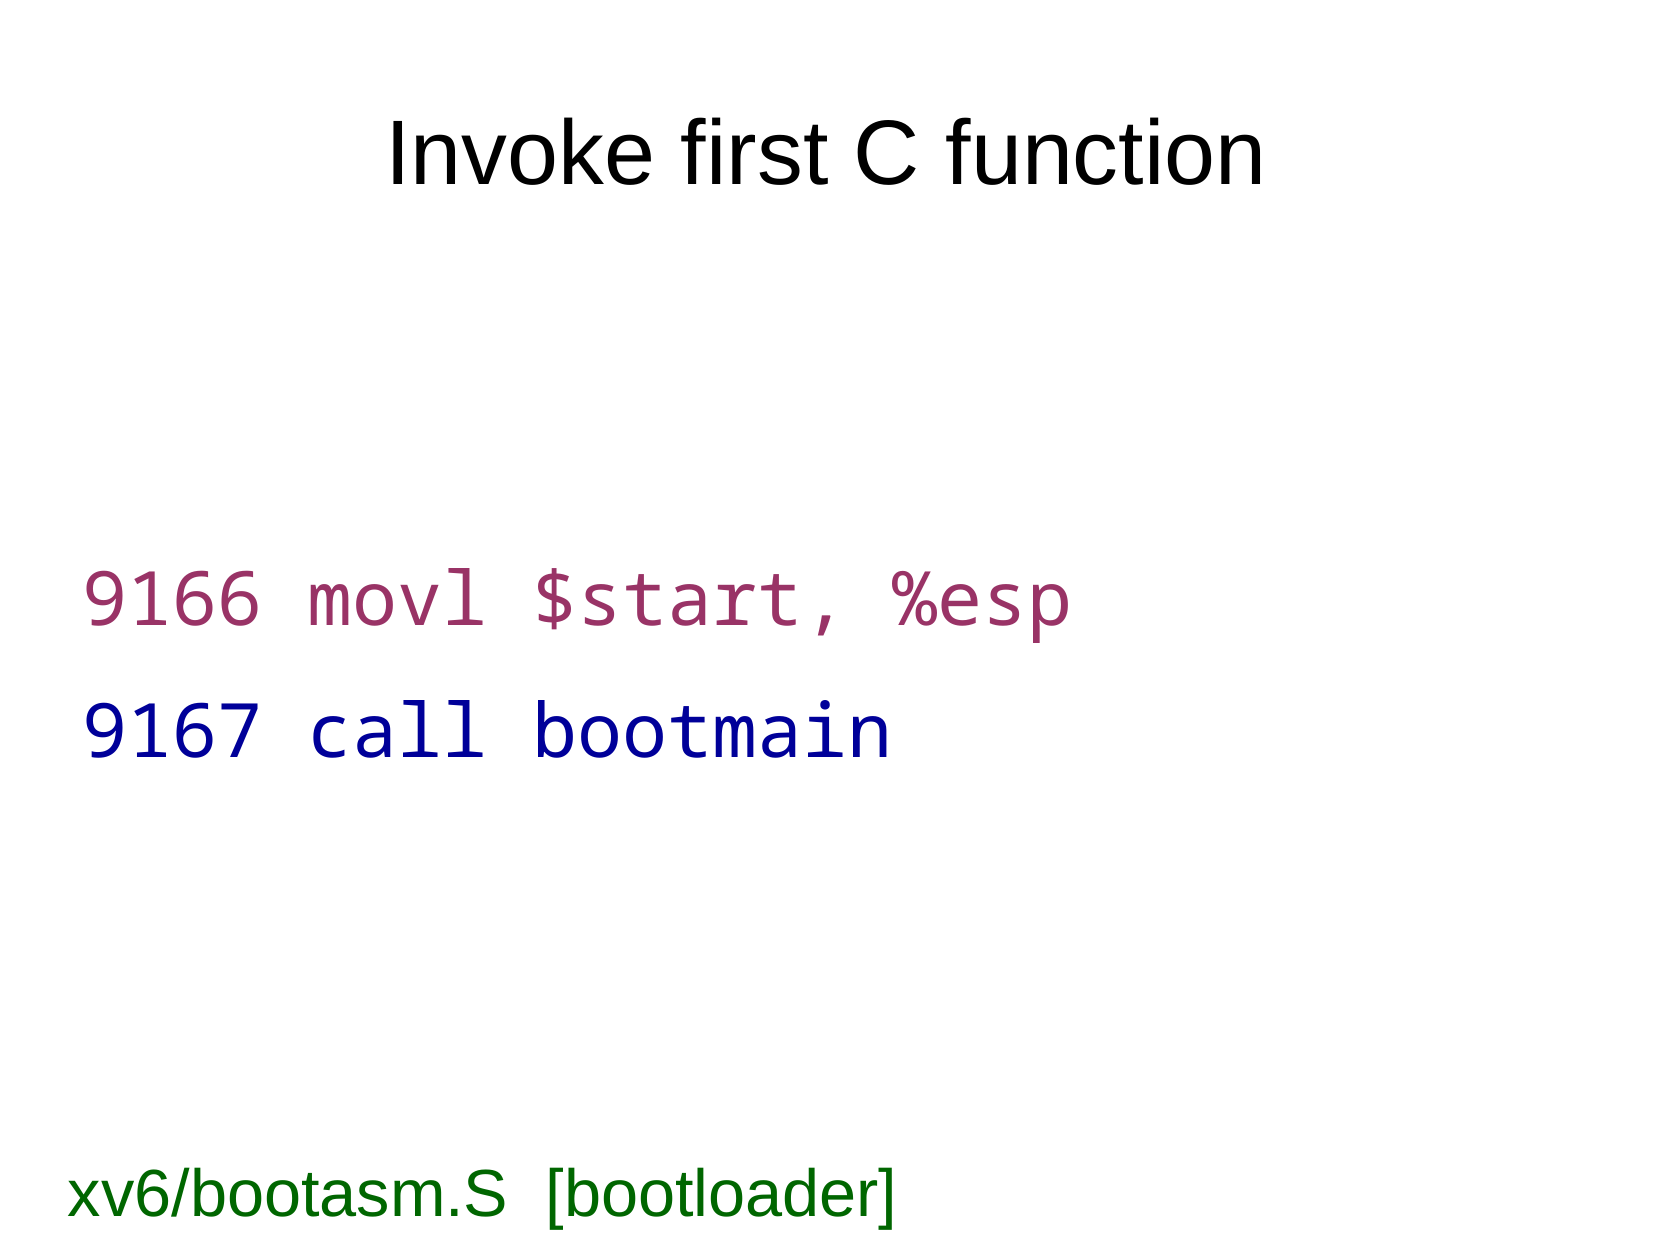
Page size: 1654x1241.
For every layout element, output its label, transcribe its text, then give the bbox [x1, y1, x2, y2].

title Invoke first C function [82, 49, 1571, 257]
list 9166 movl $start, %esp 9167 call bootmain [82, 300, 1571, 1163]
text_box xv6/bootasm.S [bootloader] [53, 1148, 938, 1238]
